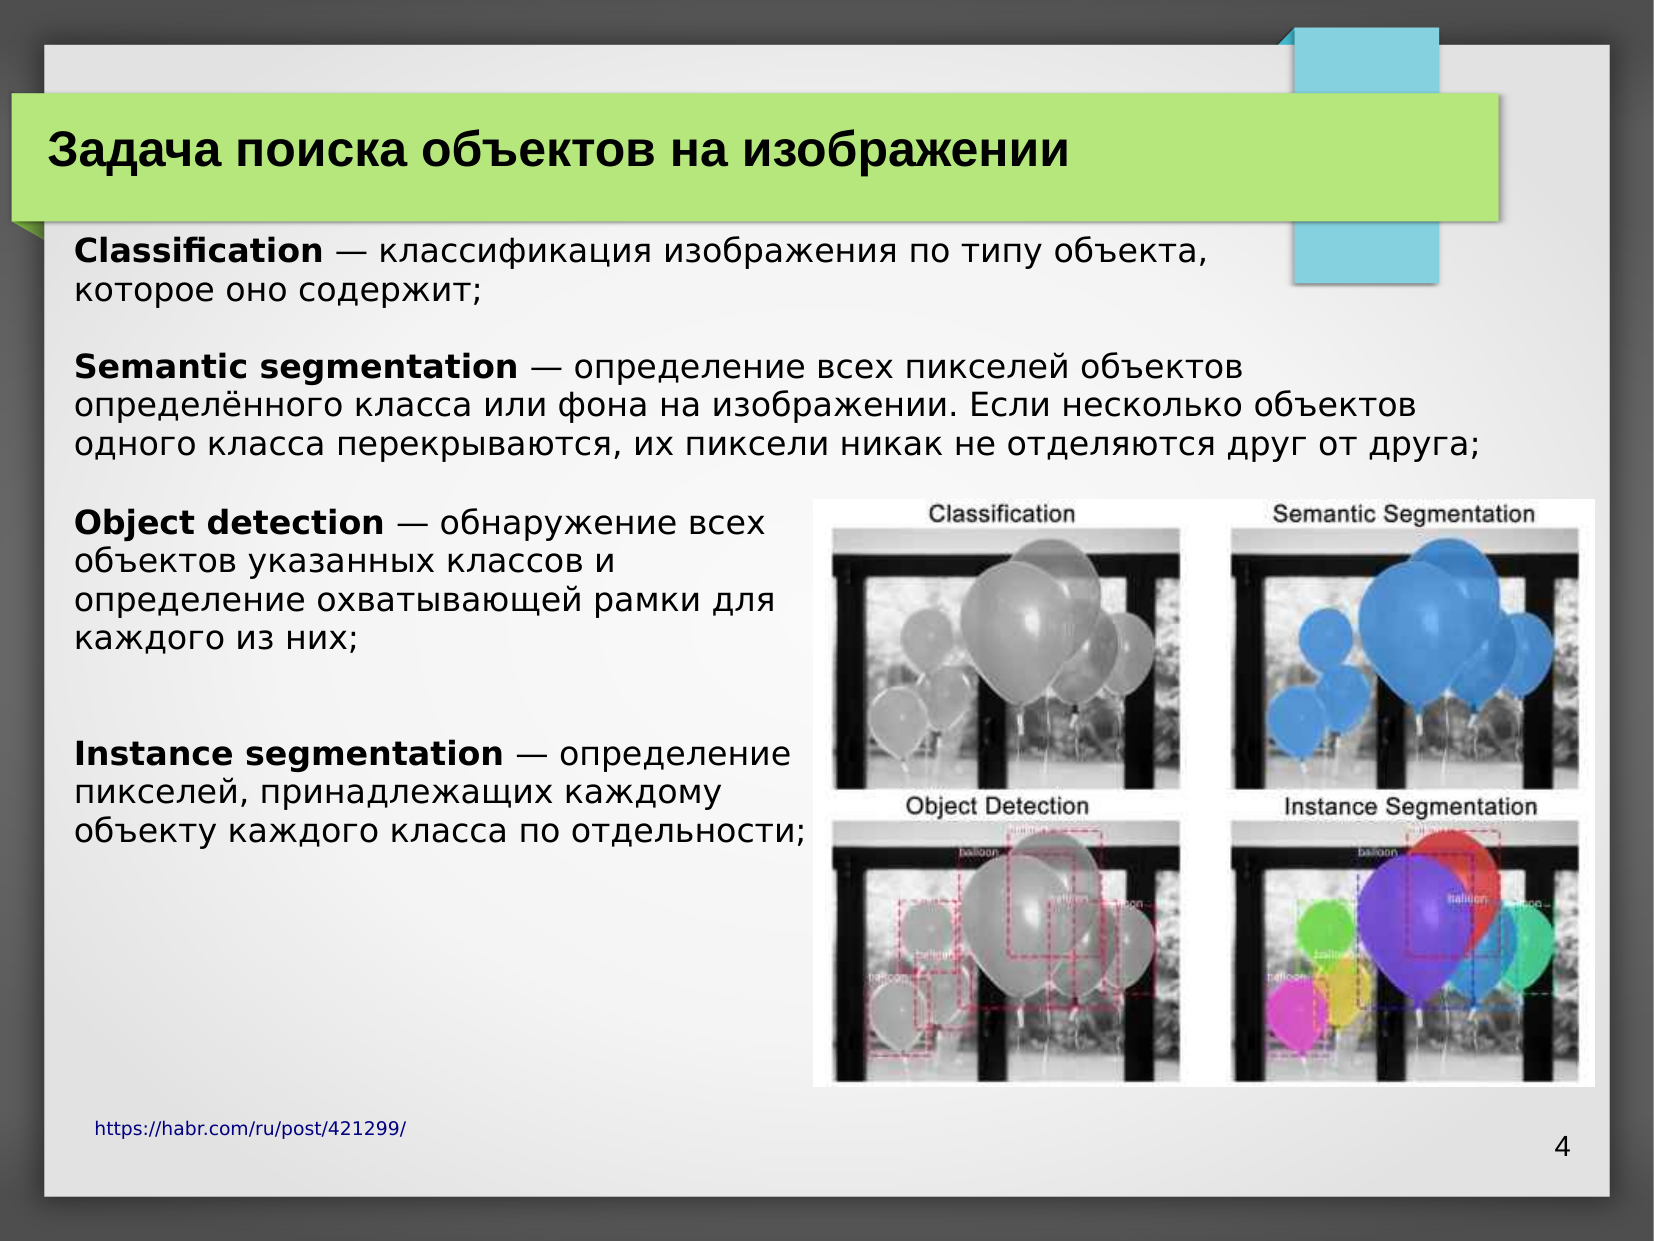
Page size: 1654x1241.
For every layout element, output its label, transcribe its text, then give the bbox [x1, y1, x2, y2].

picture [0, 0, 1654, 1241]
text_box Classification — классификация изображения по типу объекта, которое оно содержит; Semantic segmentation — определение всех пикселей объектов определённого класса или фона на изображении. Если несколько объектов одного класса перекрываются, их пиксели никак не отделяются друг от друга; [59, 224, 1512, 499]
title Задача поиска объектов на изображении [47, 92, 1430, 205]
text_box https://habr.com/ru/post/421299/ [79, 1110, 733, 1170]
text_box Object detection — обнаружение всех объектов указанных классов и определение охватывающей рамки для каждого из них; Instance segmentation — определение пикселей, принадлежащих каждому объекту каждого класса по отдельности; [59, 496, 839, 889]
